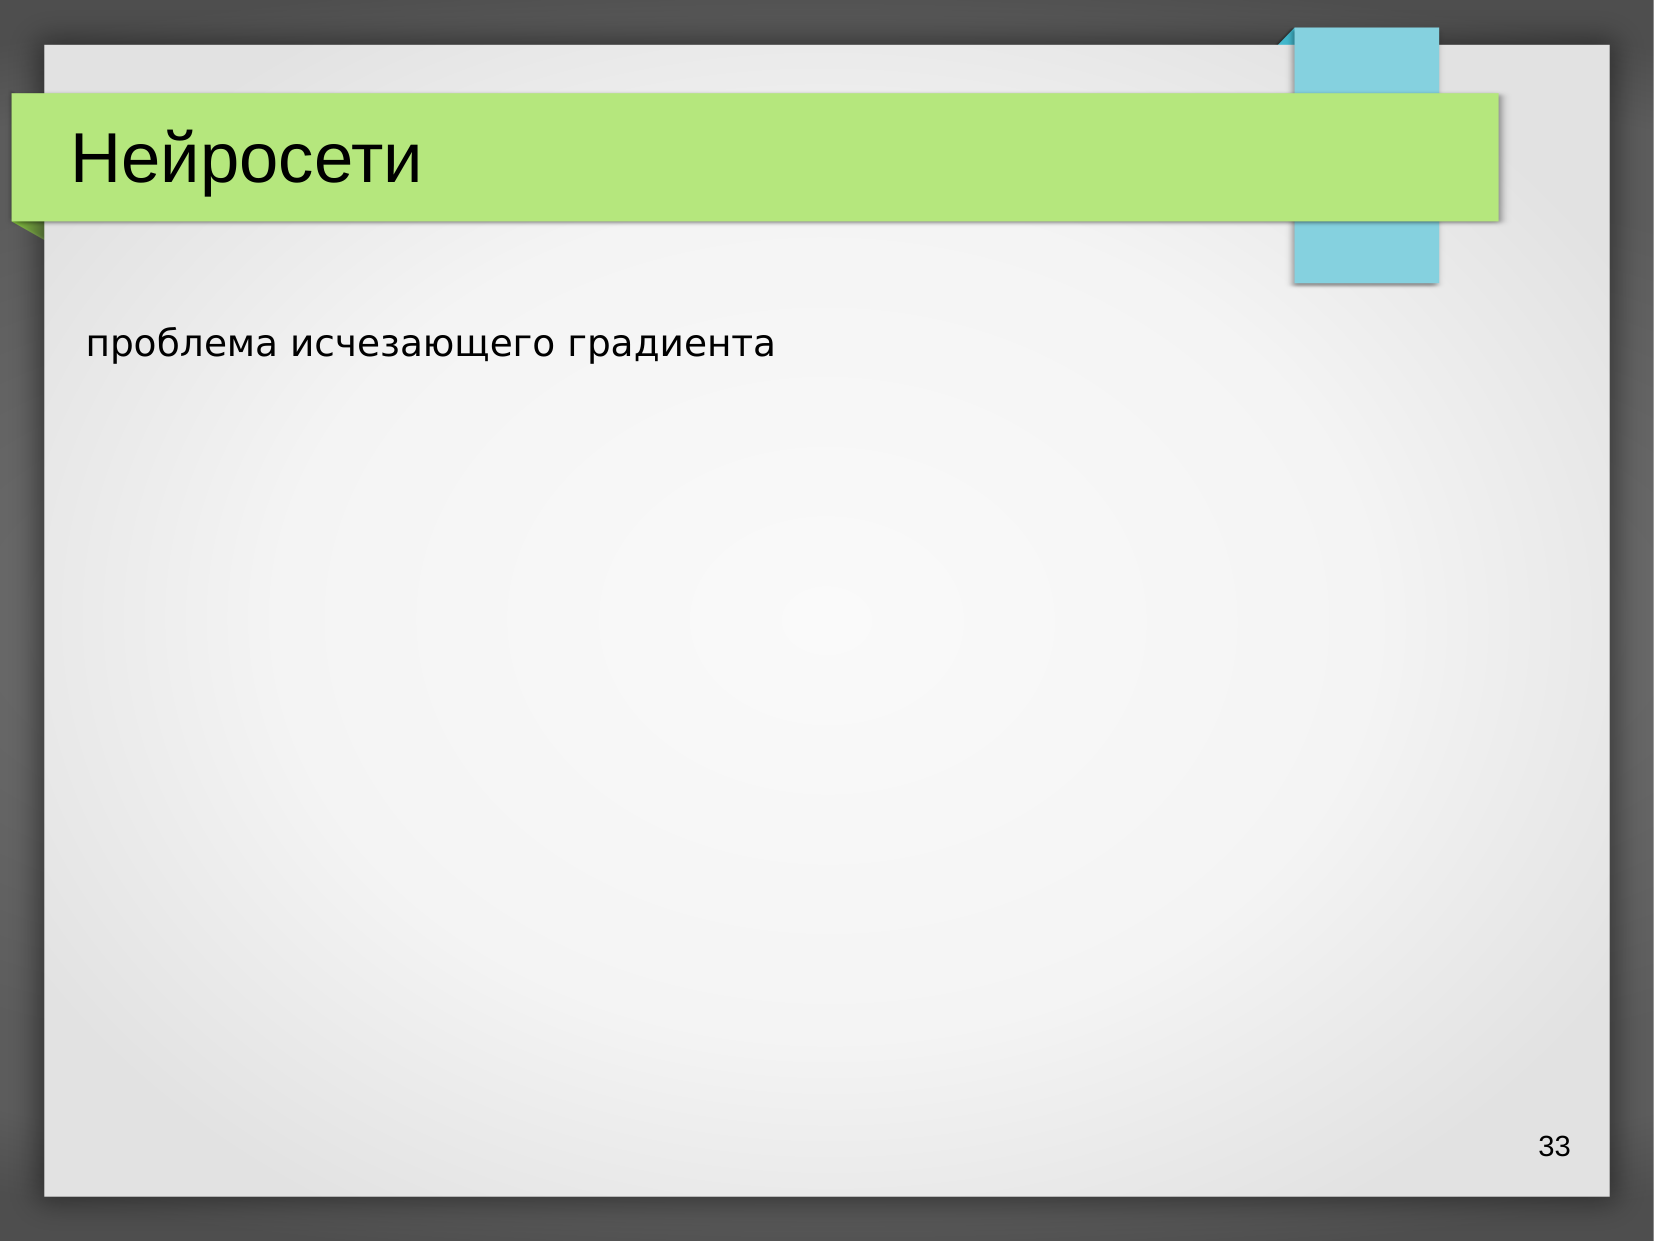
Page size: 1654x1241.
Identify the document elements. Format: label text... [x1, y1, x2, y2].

text_box проблема исчезающего градиента [70, 314, 1004, 402]
title Нейросети [70, 118, 1205, 199]
picture [0, 0, 1654, 1241]
